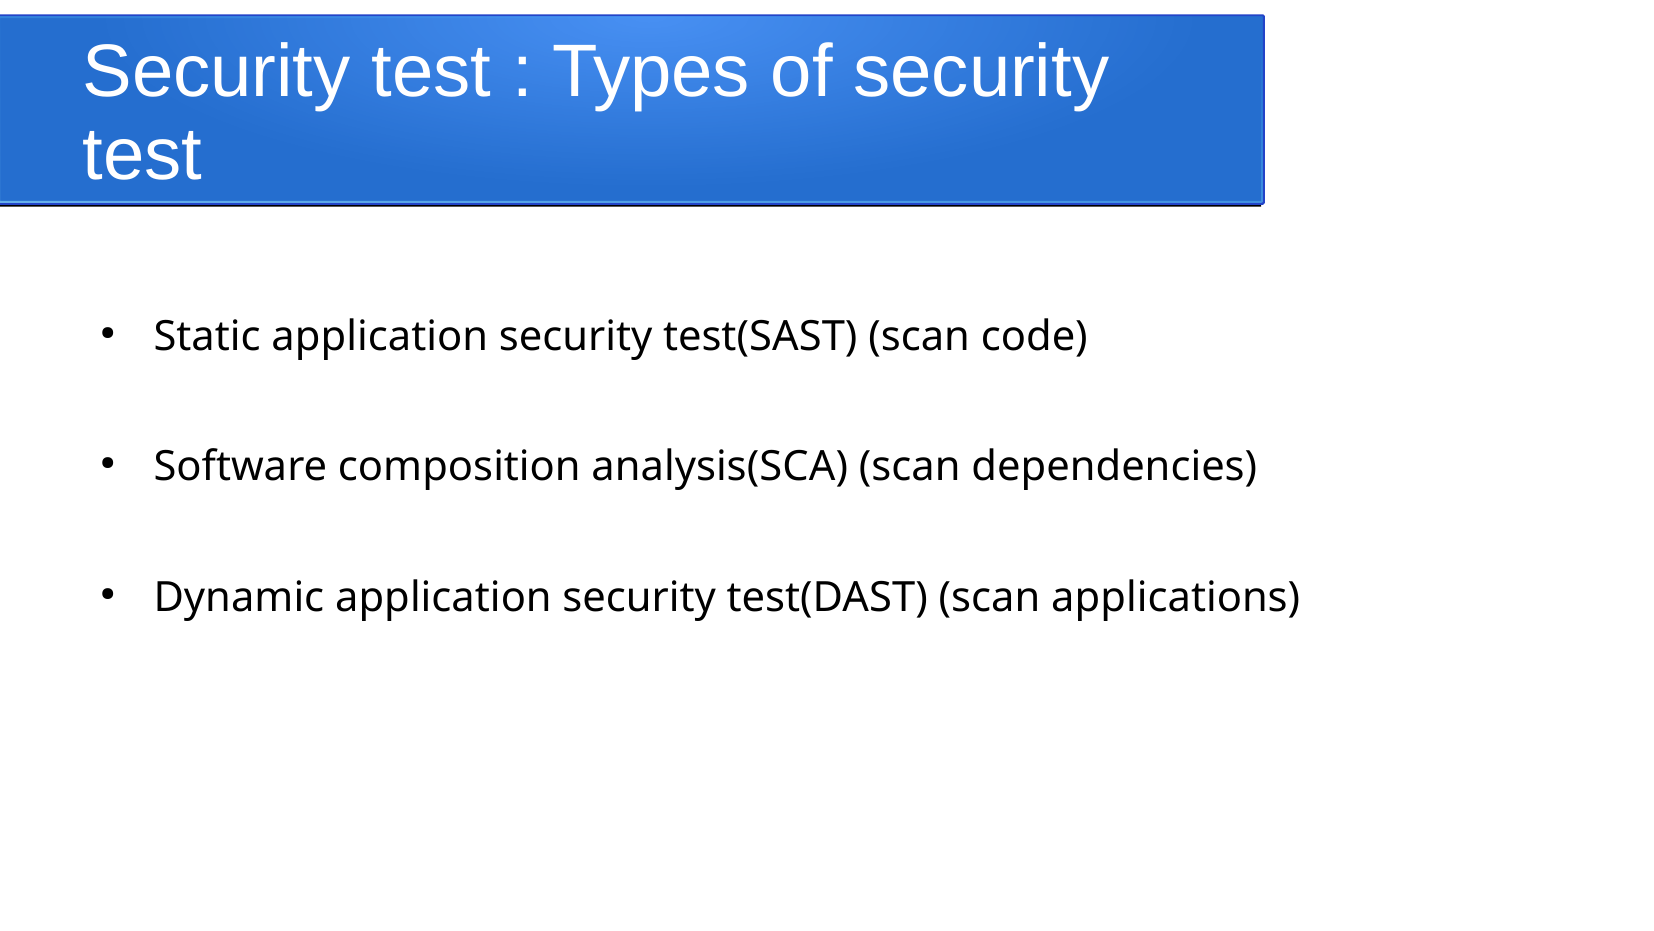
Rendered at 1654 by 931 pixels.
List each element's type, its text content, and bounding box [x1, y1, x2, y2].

title Security test : Types of security test [82, 29, 1235, 196]
list Static application security test(SAST) (scan code) Software composition analysis(SCA) (scan dependencies) Dynamic application security test(DAST) (scan applications) [82, 224, 1571, 764]
